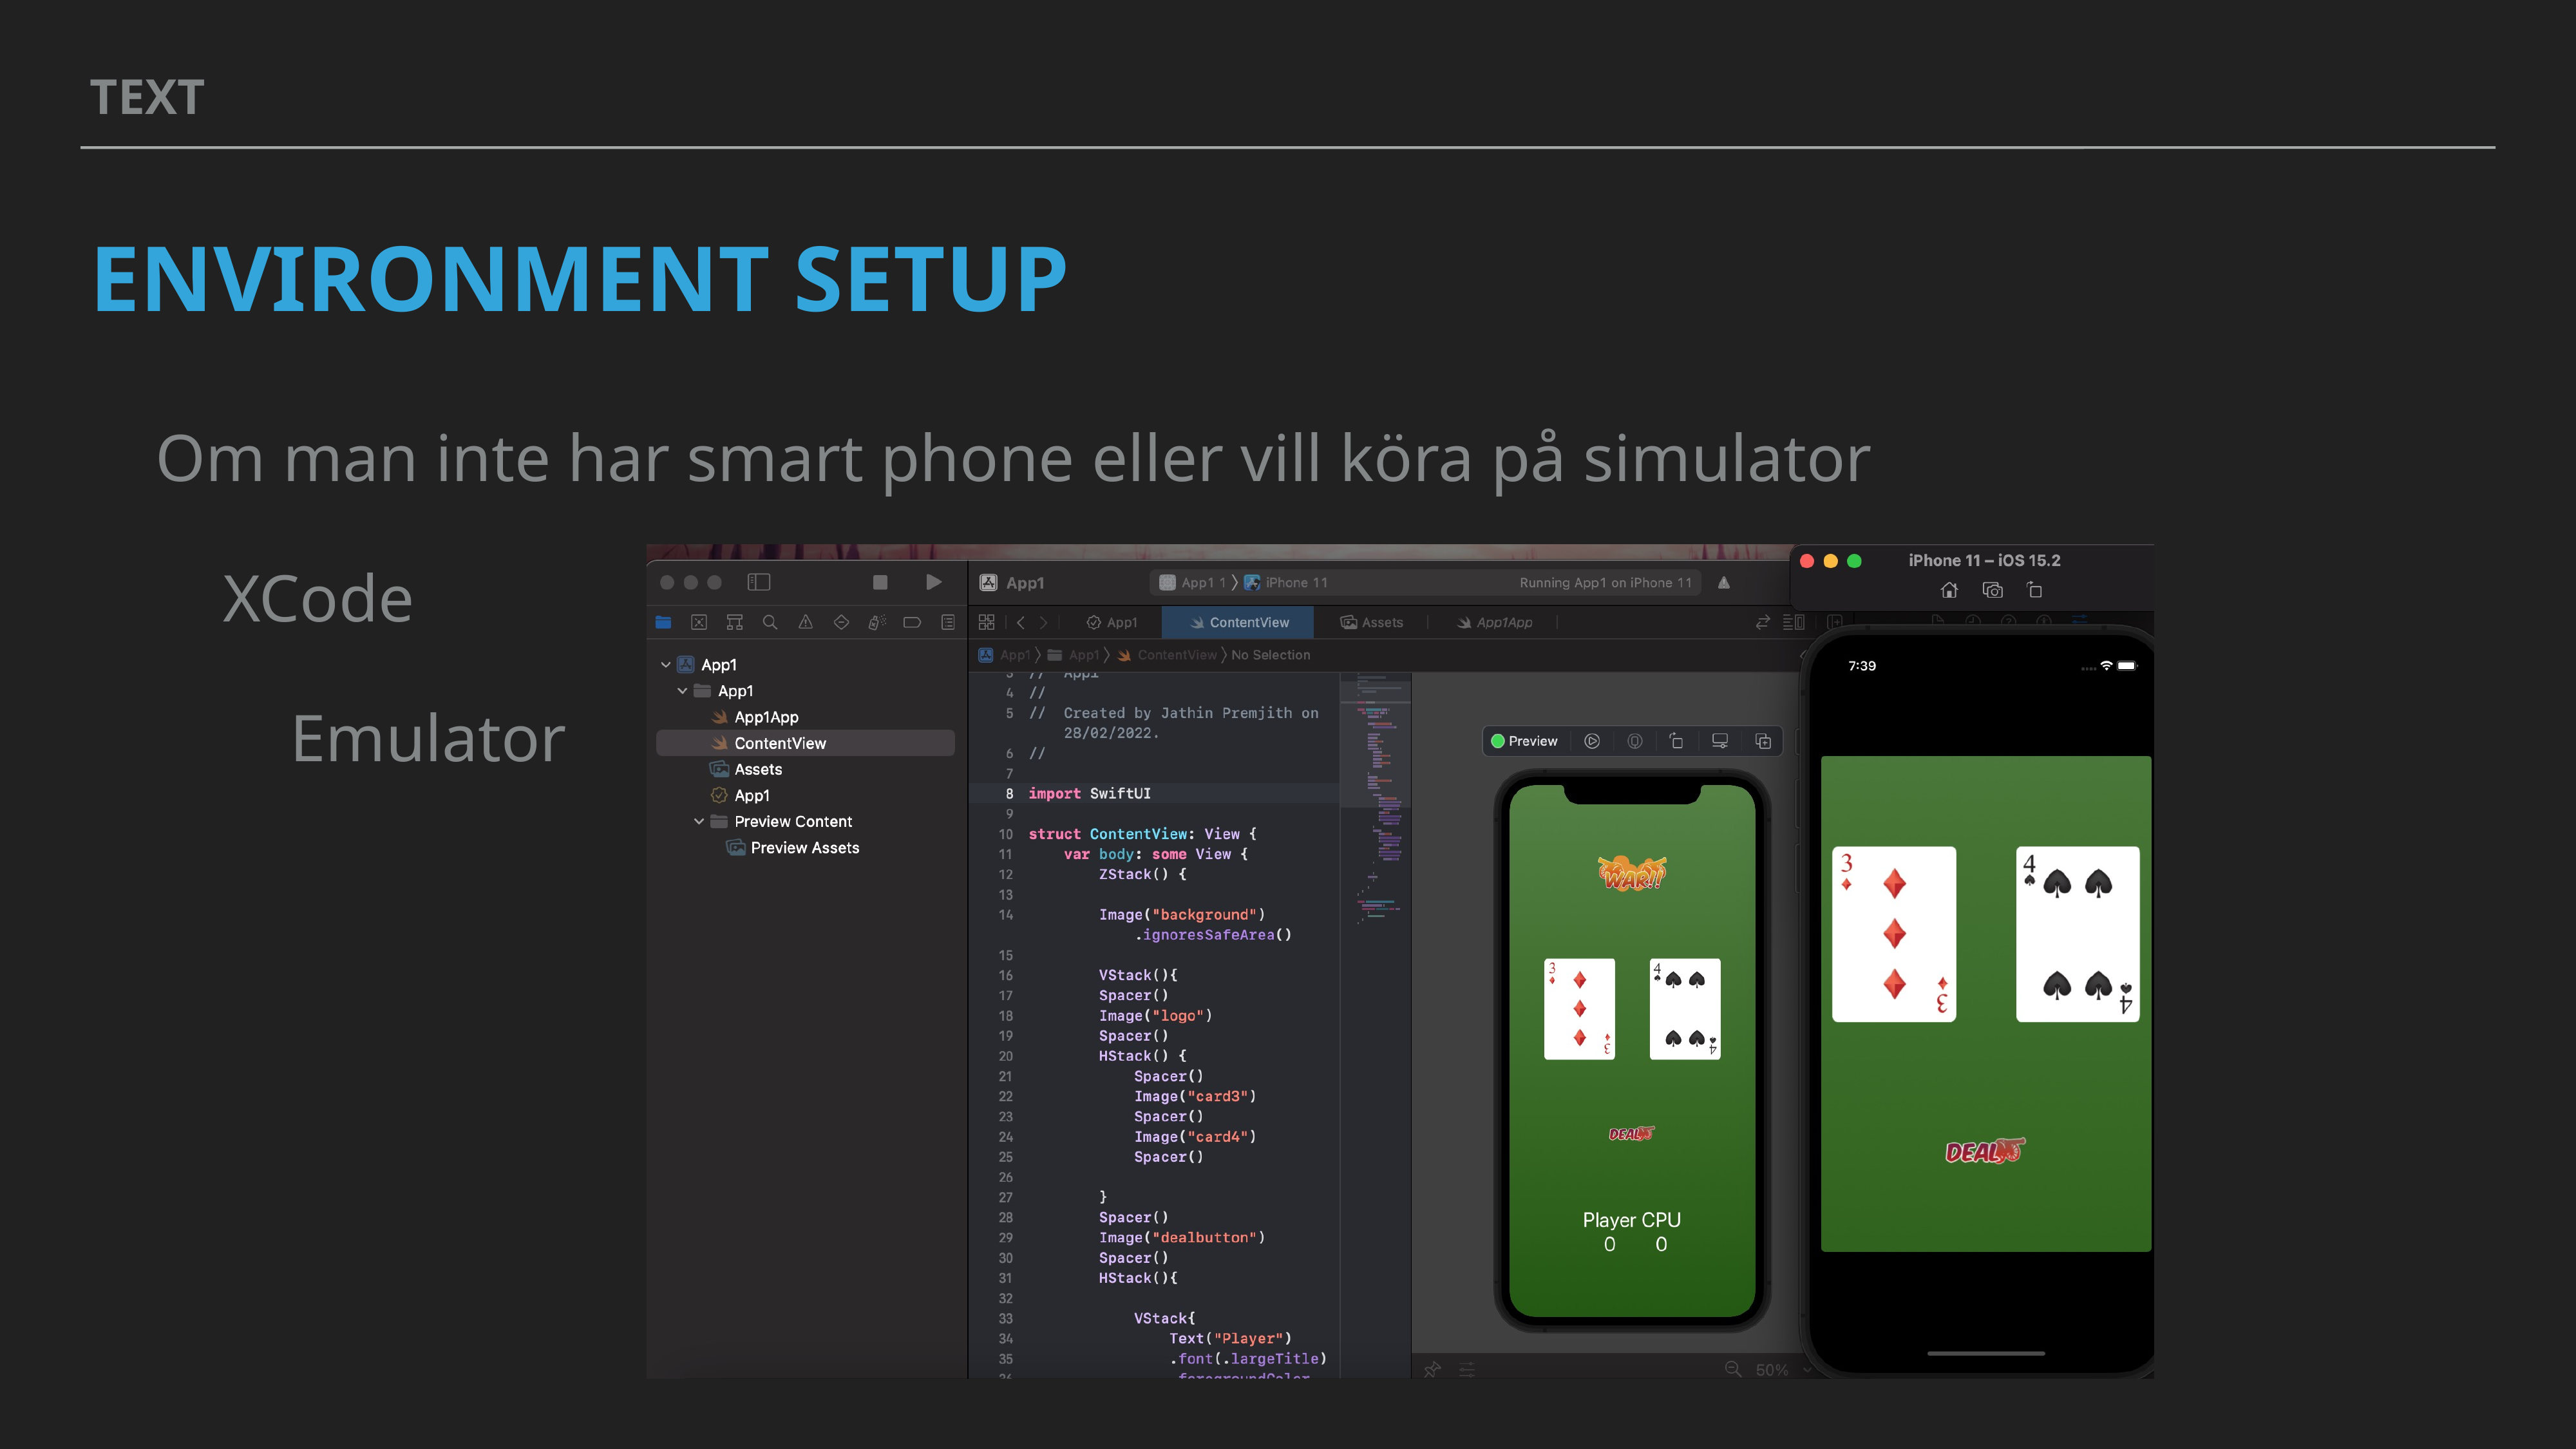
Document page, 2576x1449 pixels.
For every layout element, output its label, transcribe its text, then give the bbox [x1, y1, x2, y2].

text_box Environment Setup [80, 228, 2496, 336]
picture [647, 544, 2154, 1379]
text_box Om man inte har smart phone eller vill köra på simulator XCode Emulator [80, 408, 2496, 1315]
